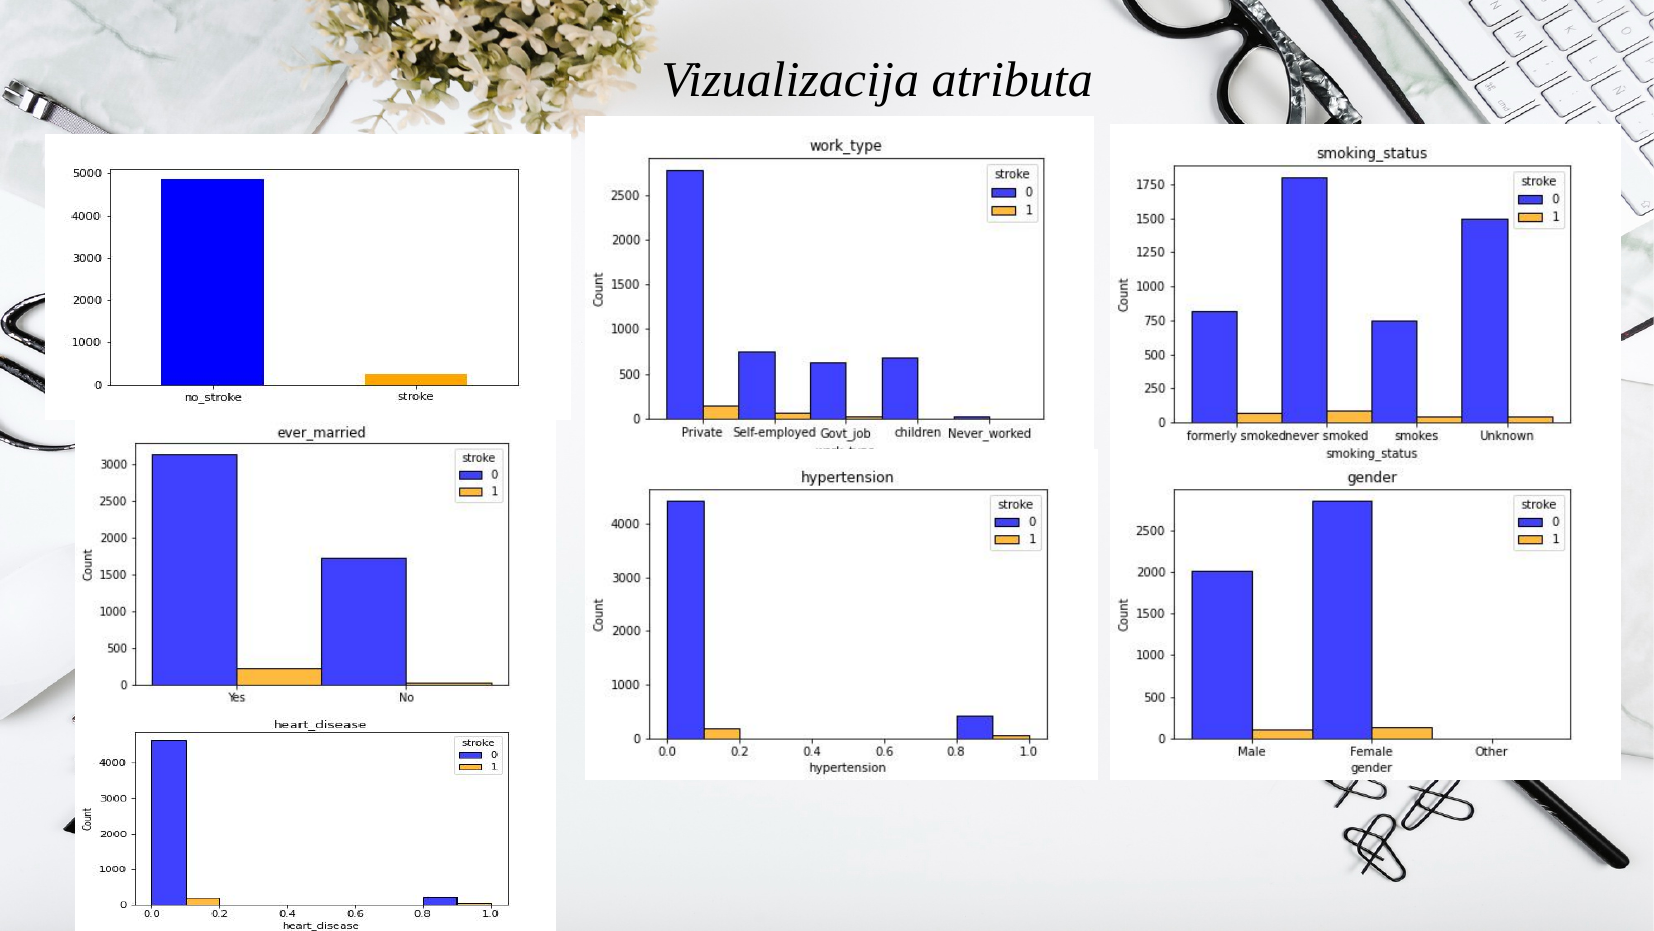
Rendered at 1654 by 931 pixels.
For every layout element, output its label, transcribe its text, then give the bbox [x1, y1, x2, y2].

picture [0, 0, 1654, 931]
text_box Vizualizacija atributa [435, 45, 1321, 116]
